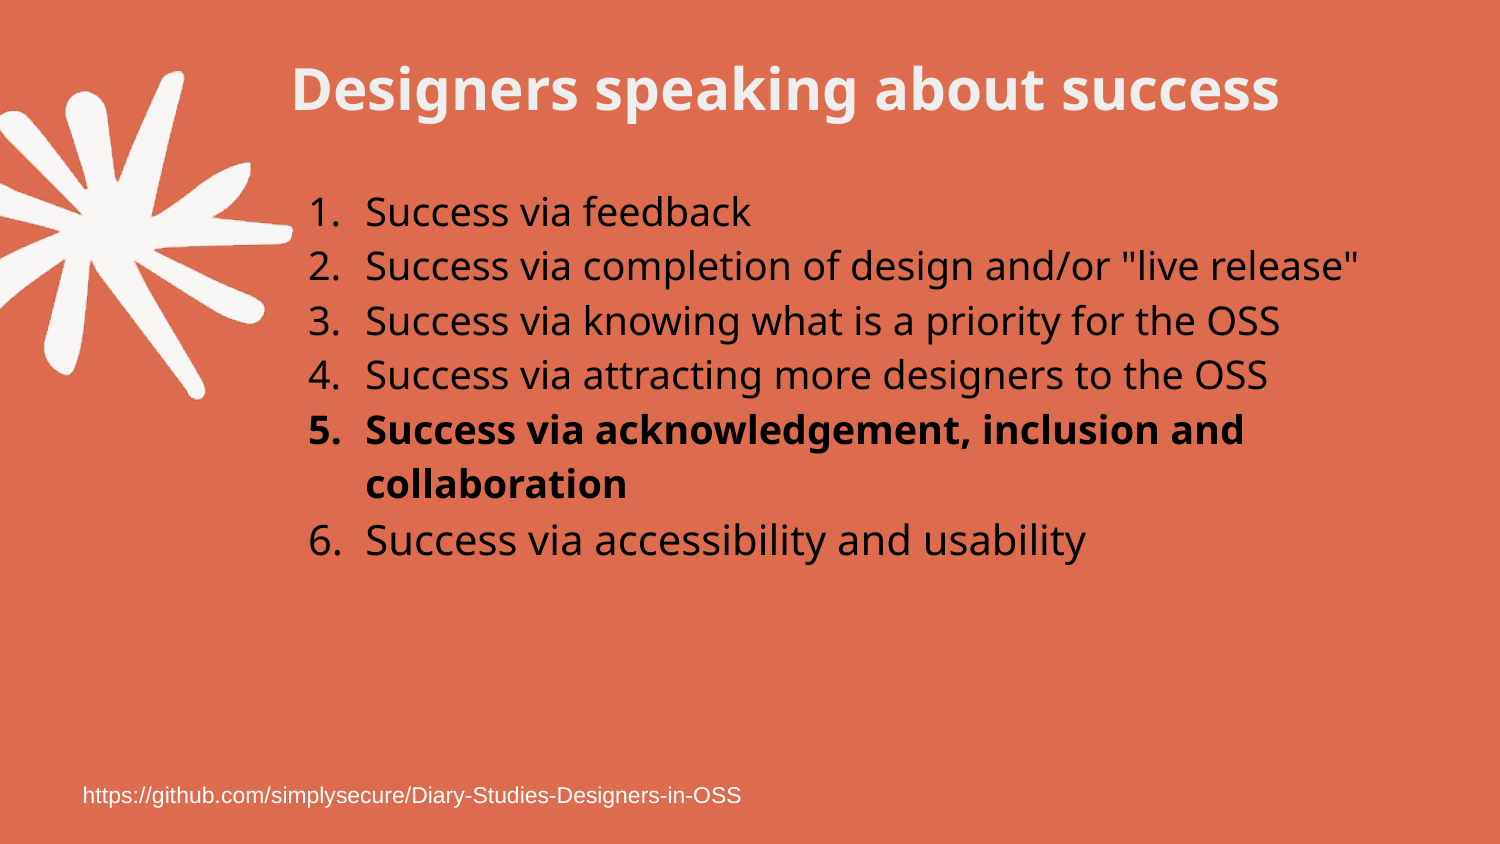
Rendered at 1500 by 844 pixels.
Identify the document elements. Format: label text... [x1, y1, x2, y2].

text_box Designers speaking about success [275, 36, 1426, 137]
text_box https://github.com/simplysecure/Diary-Studies-Designers-in-OSS [67, 765, 786, 824]
picture [0, 76, 337, 423]
text_box Success via feedback Success via completion of design and/or "live release" Success via knowing what is a priority for the OSS Success via attracting more designers to the OSS Success via acknowledgement, inclusion and collaboration Success via accessibility and usability [275, 164, 1475, 580]
